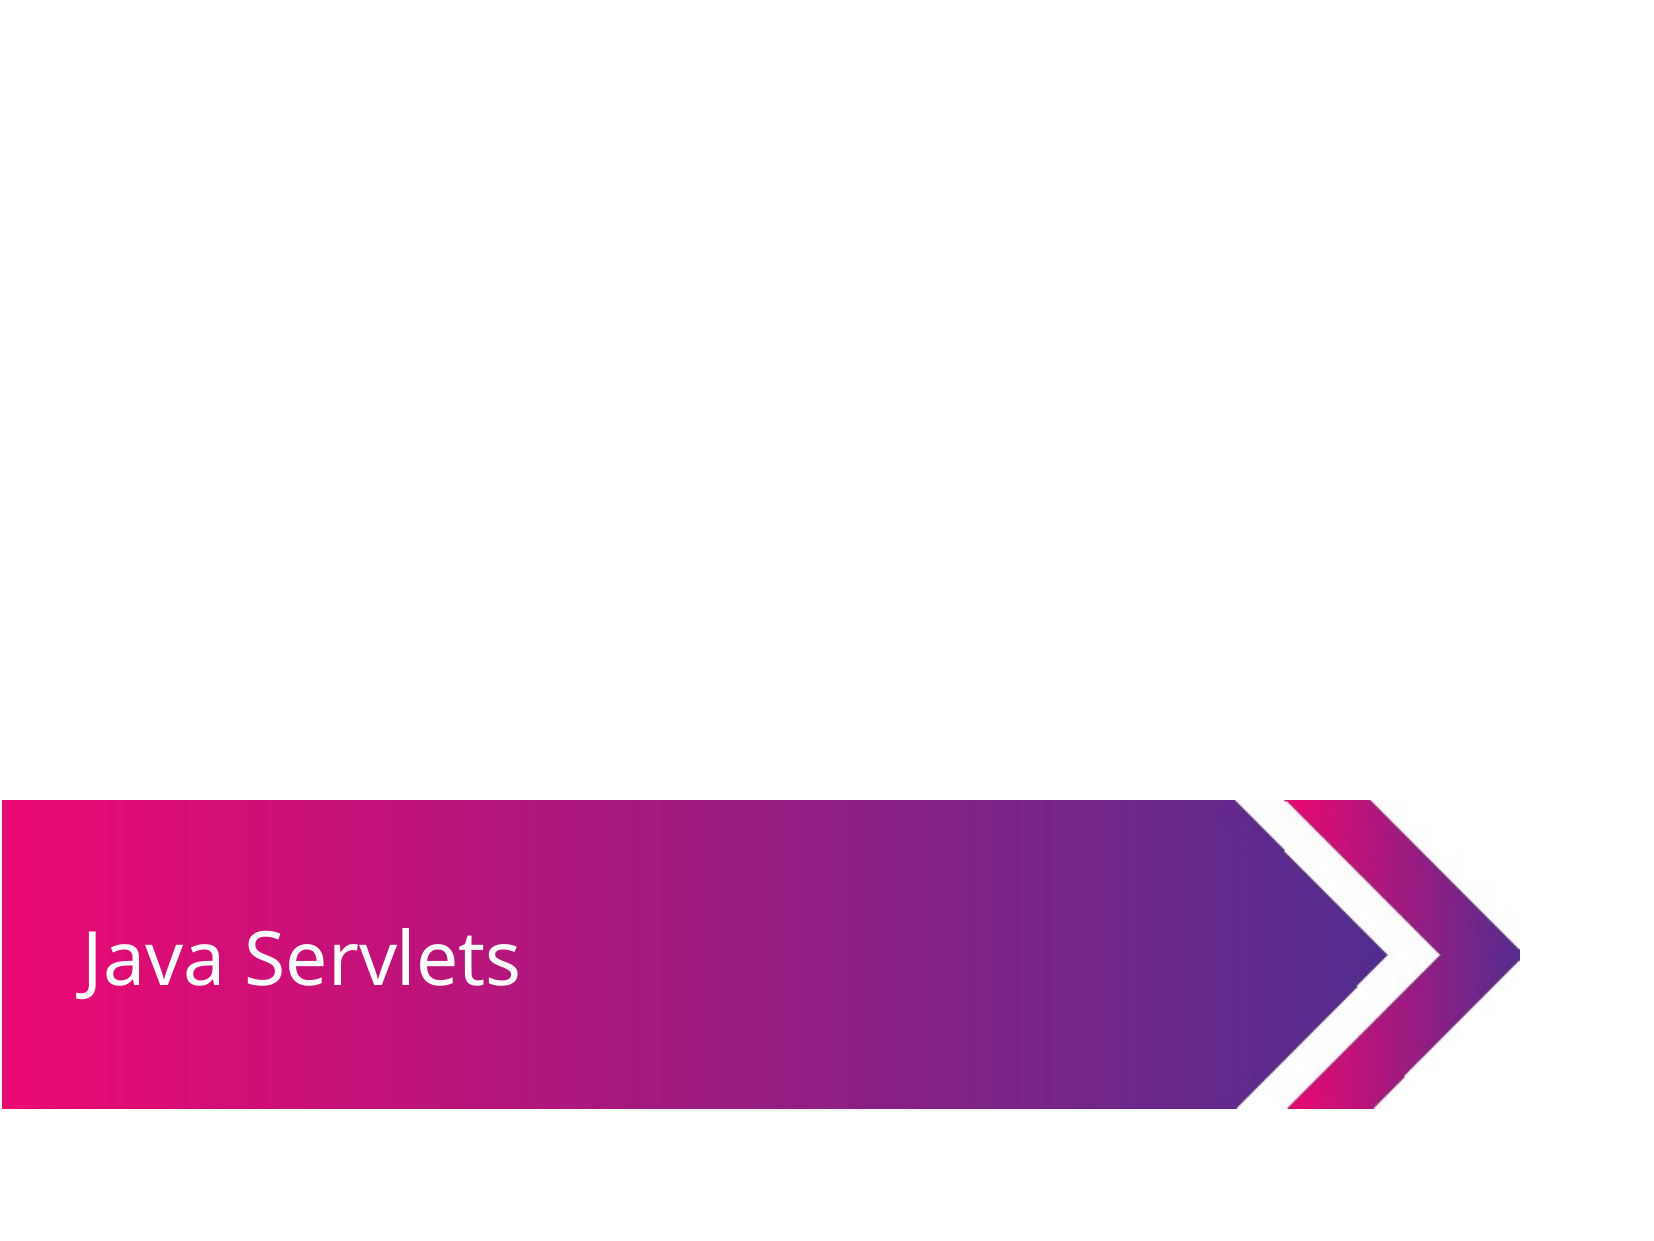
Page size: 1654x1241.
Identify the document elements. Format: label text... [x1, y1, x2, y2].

title Java Servlets [82, 852, 1396, 1060]
picture [2, 800, 1520, 1109]
